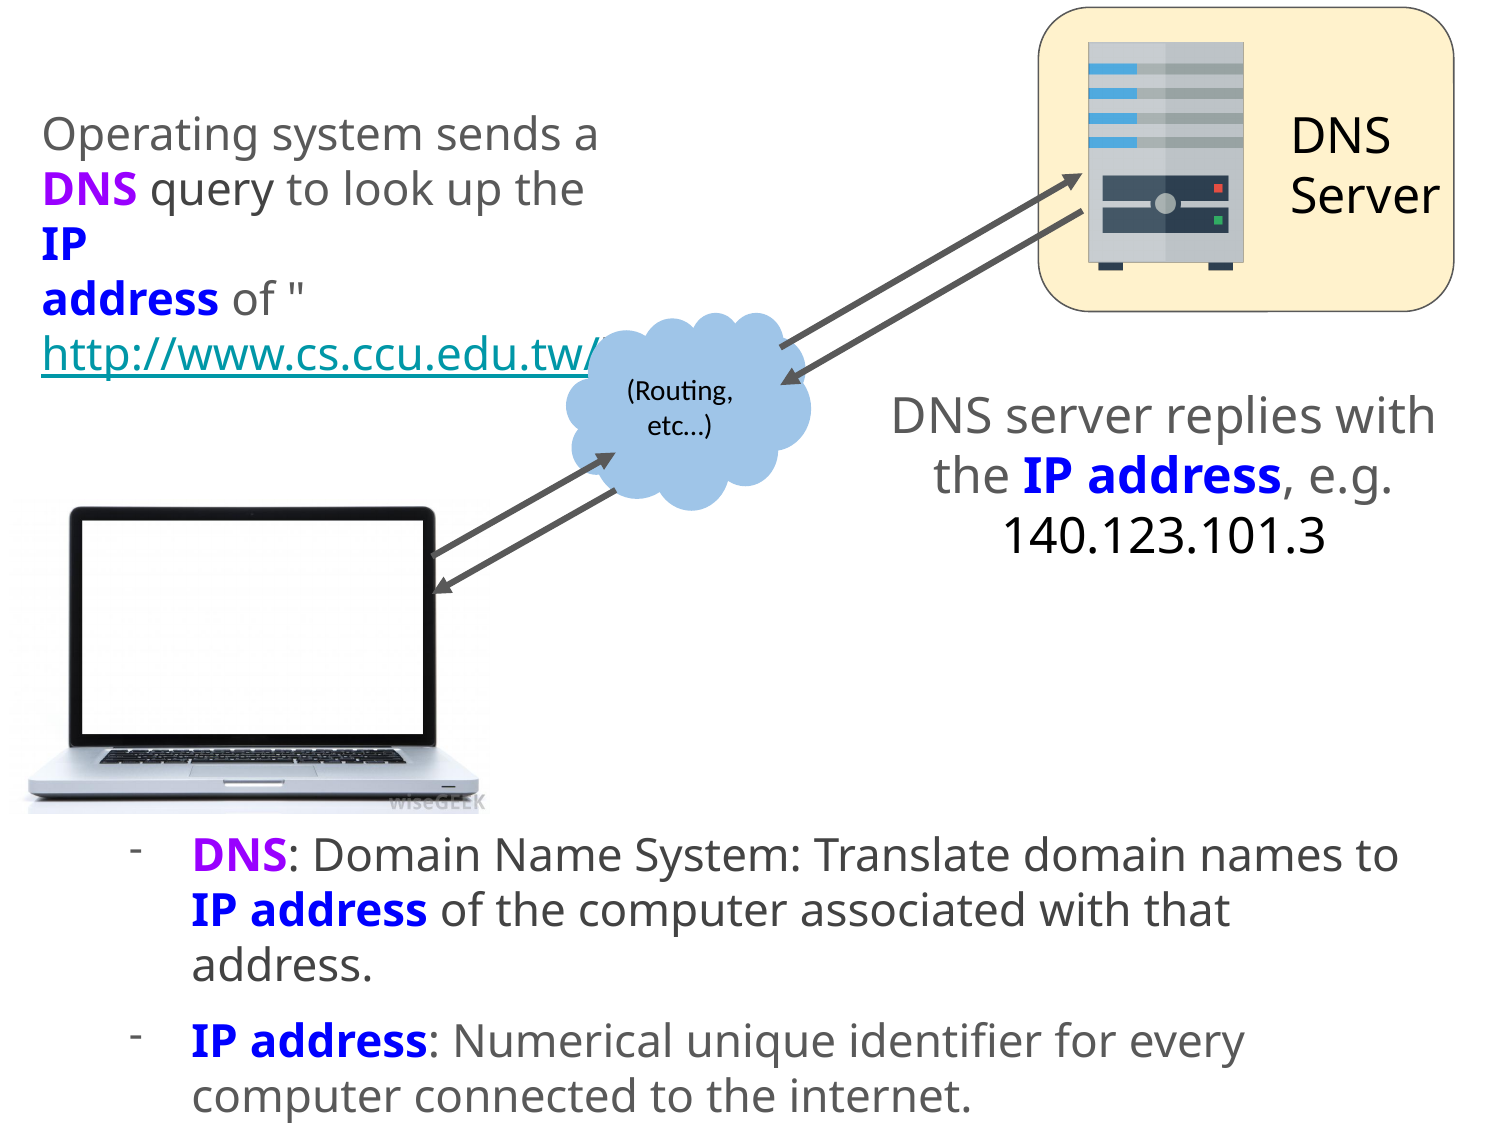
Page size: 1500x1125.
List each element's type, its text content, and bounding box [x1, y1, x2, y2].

text_box [1042, 230, 1454, 312]
text_box [1038, 201, 1042, 232]
list Operating system sends a DNS query to look up the IP address of "http://www.cs.ccu.edu.tw/" [26, 90, 650, 461]
text_box [1038, 239, 1042, 280]
picture [1042, 37, 1286, 281]
text_box DNS Server [1275, 88, 1500, 230]
picture [9, 499, 490, 814]
text_box [1043, 7, 1454, 88]
text_box [1038, 39, 1042, 194]
text_box (Routing, etc…) [565, 312, 812, 511]
list DNS: Domain Name System: Translate domain names to IP address of the computer associated with that address. IP address: Numerical unique identifier for every computer connected to the internet. [101, 811, 1427, 1027]
list DNS server replies with the IP address, e.g. 140.123.101.3 [858, 368, 1470, 749]
